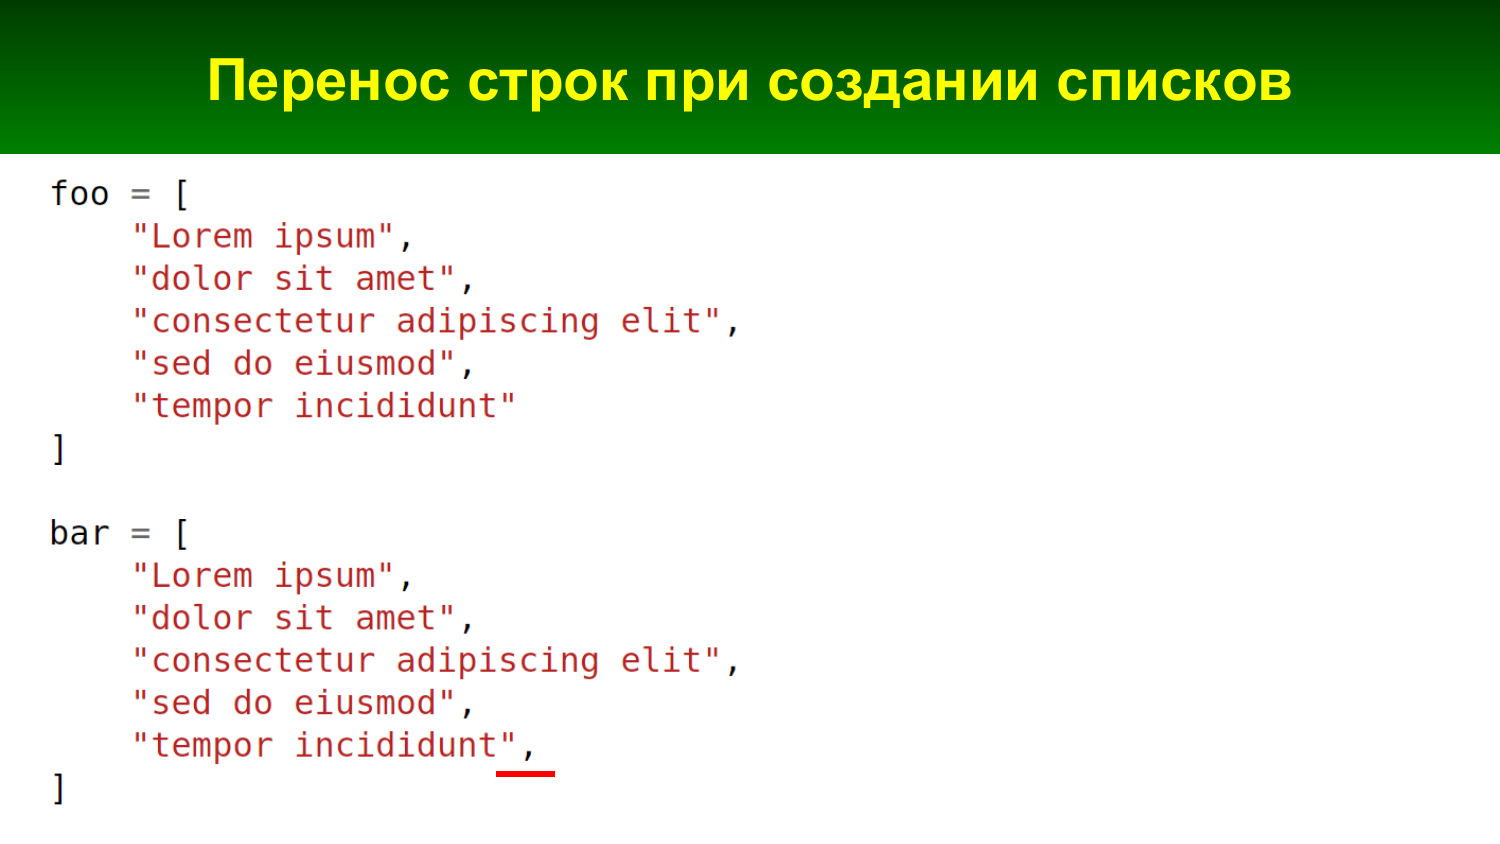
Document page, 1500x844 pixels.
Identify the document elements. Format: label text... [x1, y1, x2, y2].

title Перенос строк при создании списков [75, 11, 1426, 142]
picture [35, 168, 759, 815]
